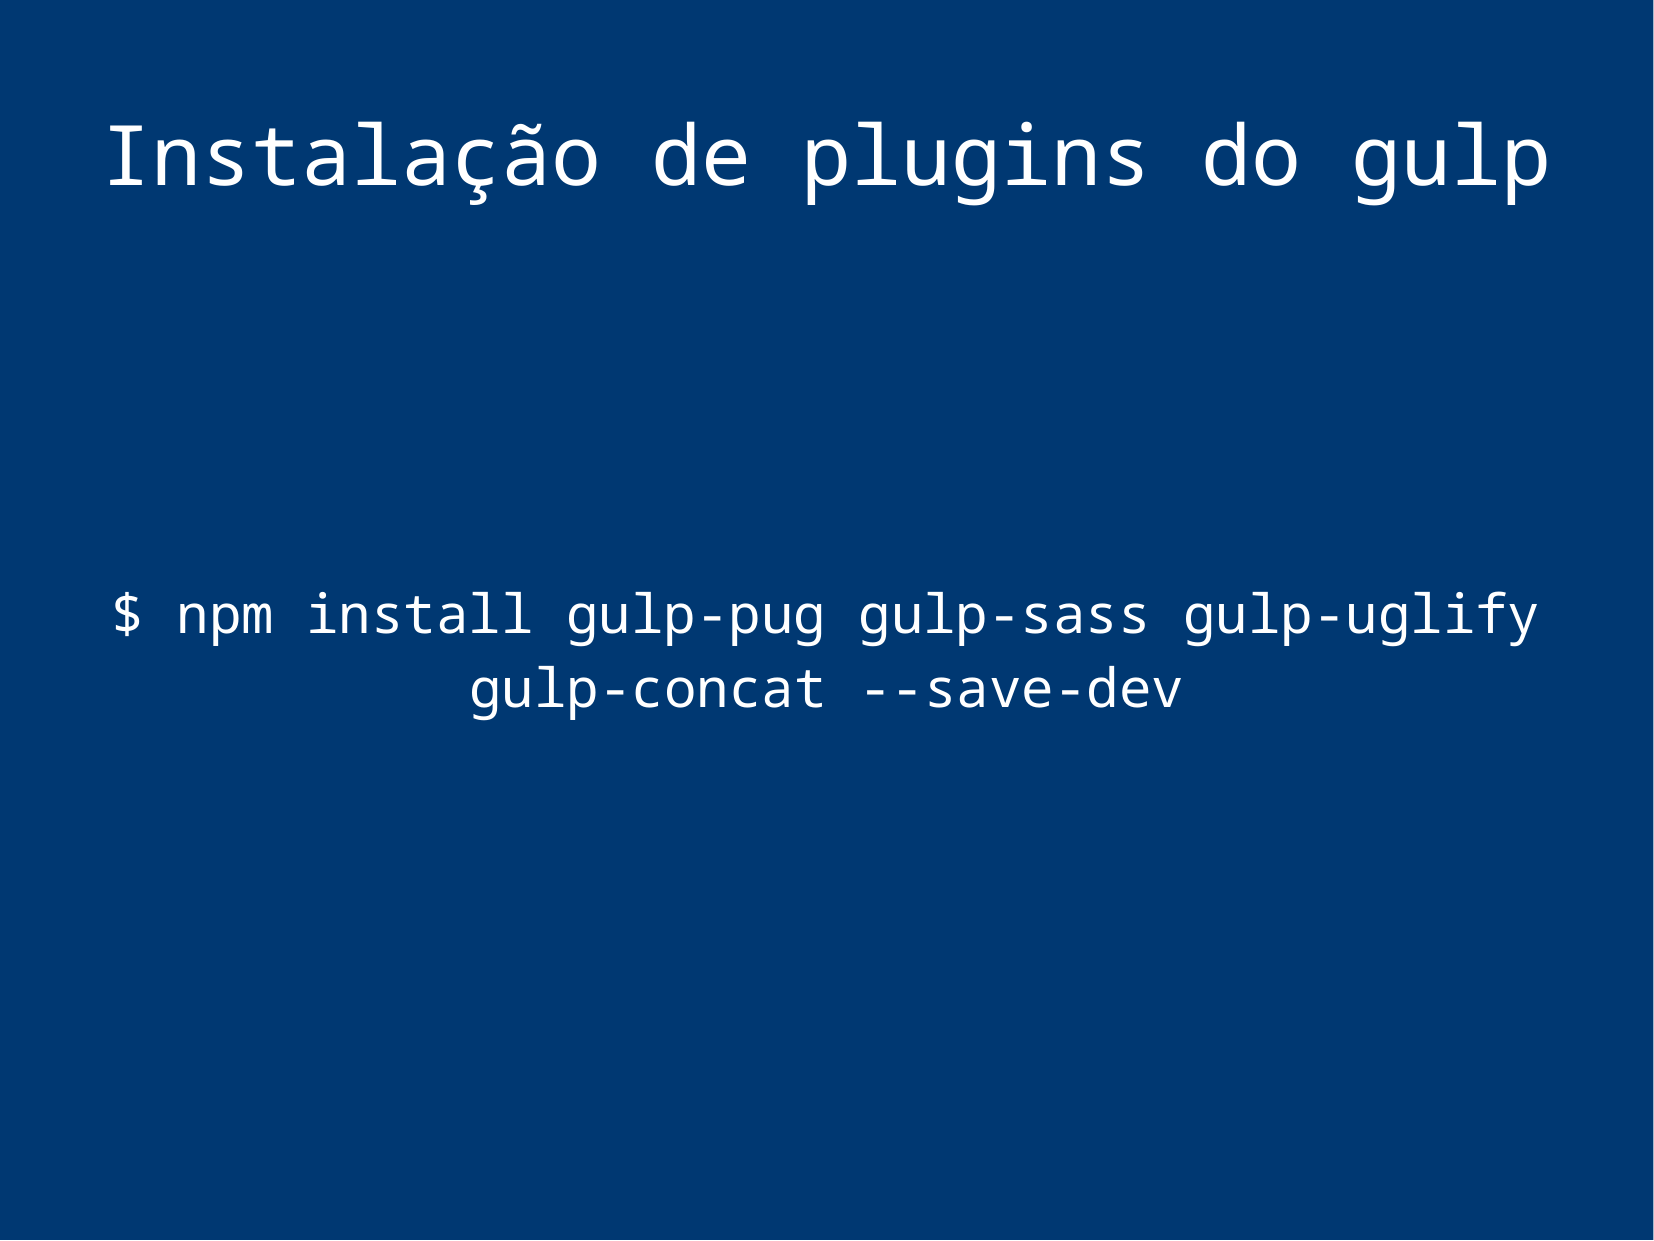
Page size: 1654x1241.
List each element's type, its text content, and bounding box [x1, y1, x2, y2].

title Instalação de plugins do gulp [82, 49, 1571, 257]
subtitle $ npm install gulp-pug gulp-sass gulp-uglify gulp-concat --save-dev [82, 290, 1571, 1010]
